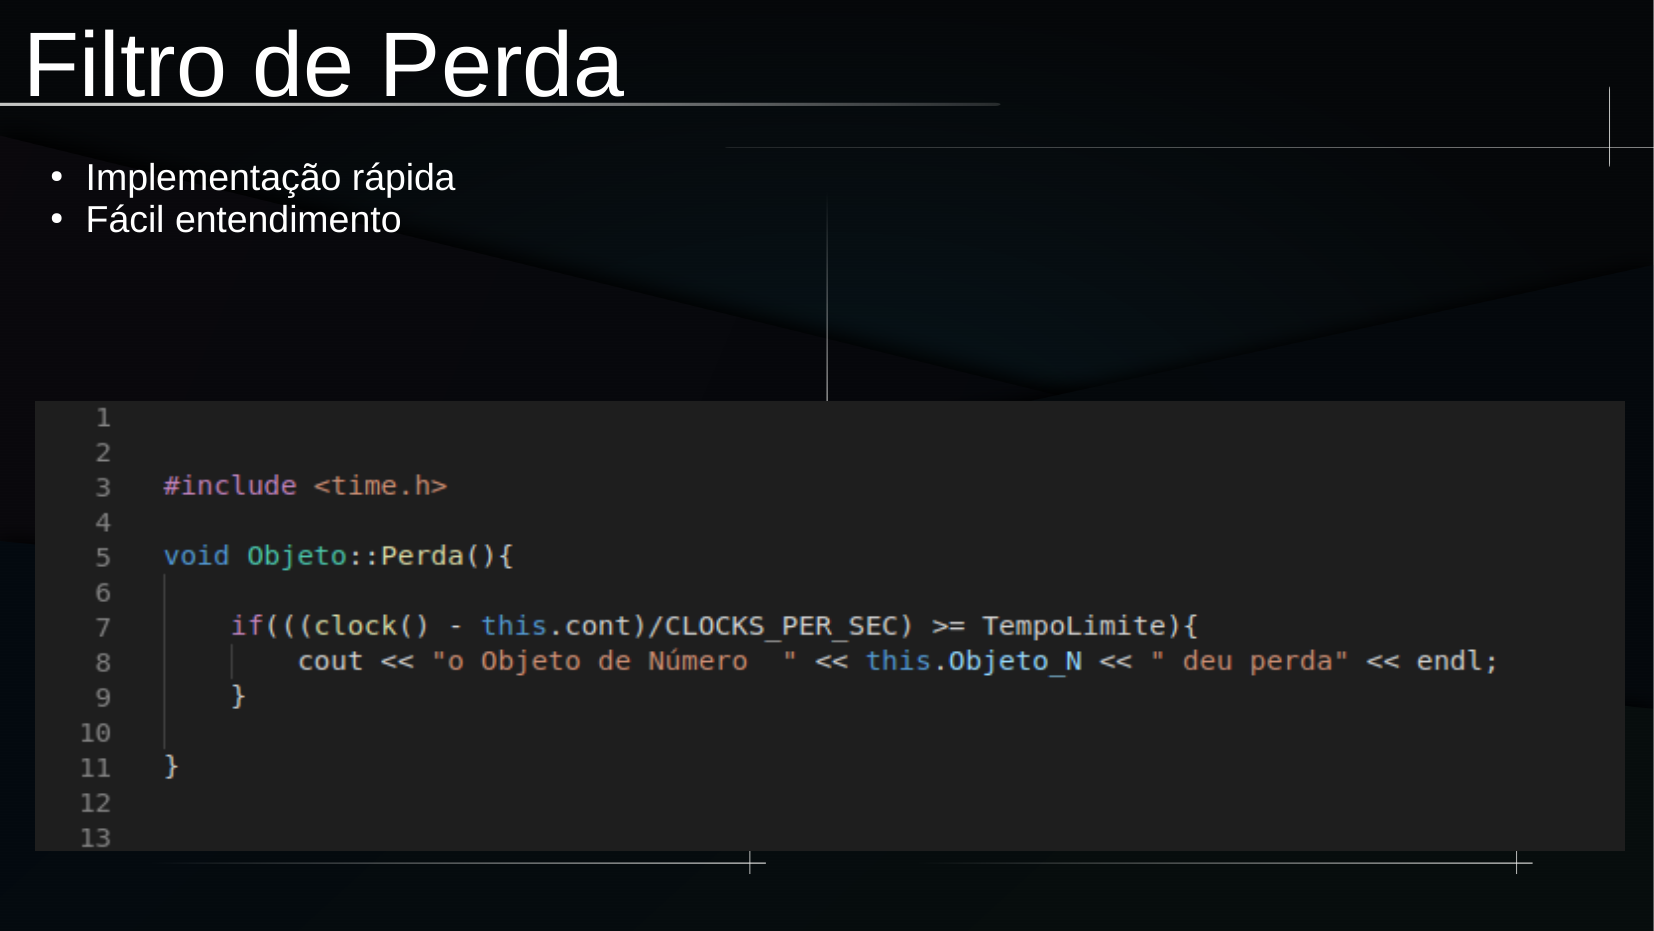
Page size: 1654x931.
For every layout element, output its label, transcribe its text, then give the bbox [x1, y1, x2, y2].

picture [0, 0, 1654, 931]
title Filtro de Perda [23, 11, 1589, 119]
text_box Implementação rápida Fácil entendimento [35, 107, 1619, 249]
